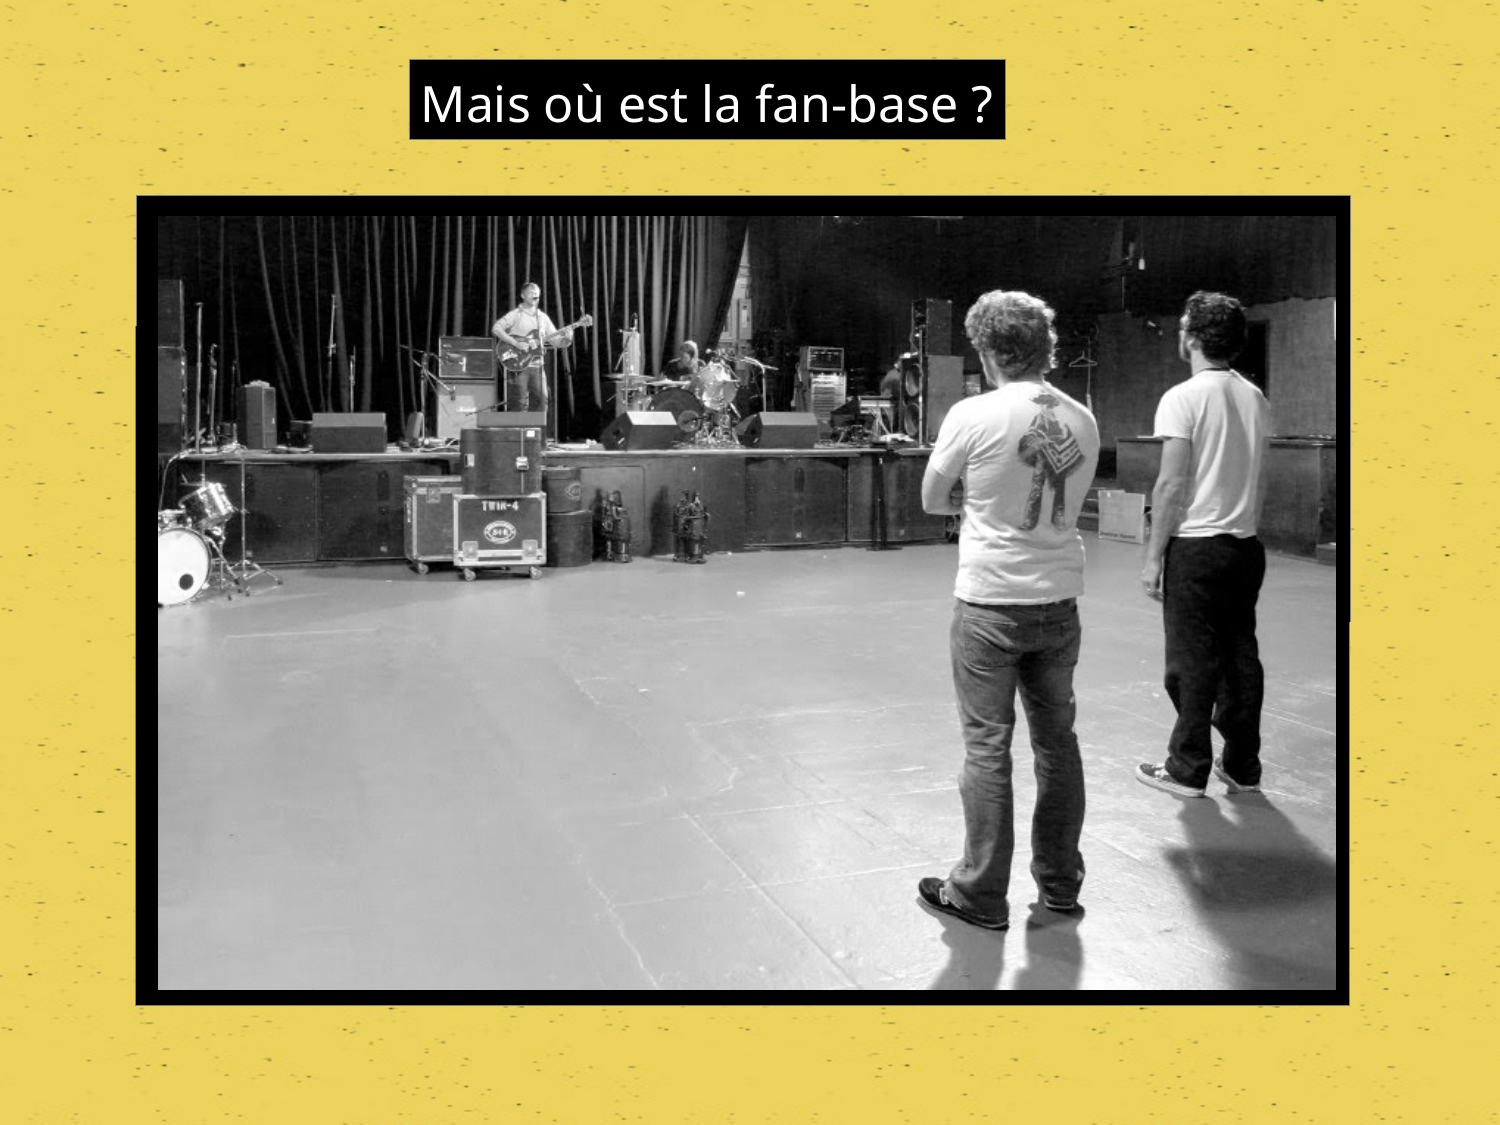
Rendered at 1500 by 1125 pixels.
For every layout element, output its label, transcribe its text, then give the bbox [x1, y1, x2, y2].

text_box [135, 195, 1351, 1006]
text_box [409, 59, 1006, 64]
picture [0, 0, 1500, 1125]
text_box Mais où est la fan-base ? [406, 64, 1009, 141]
